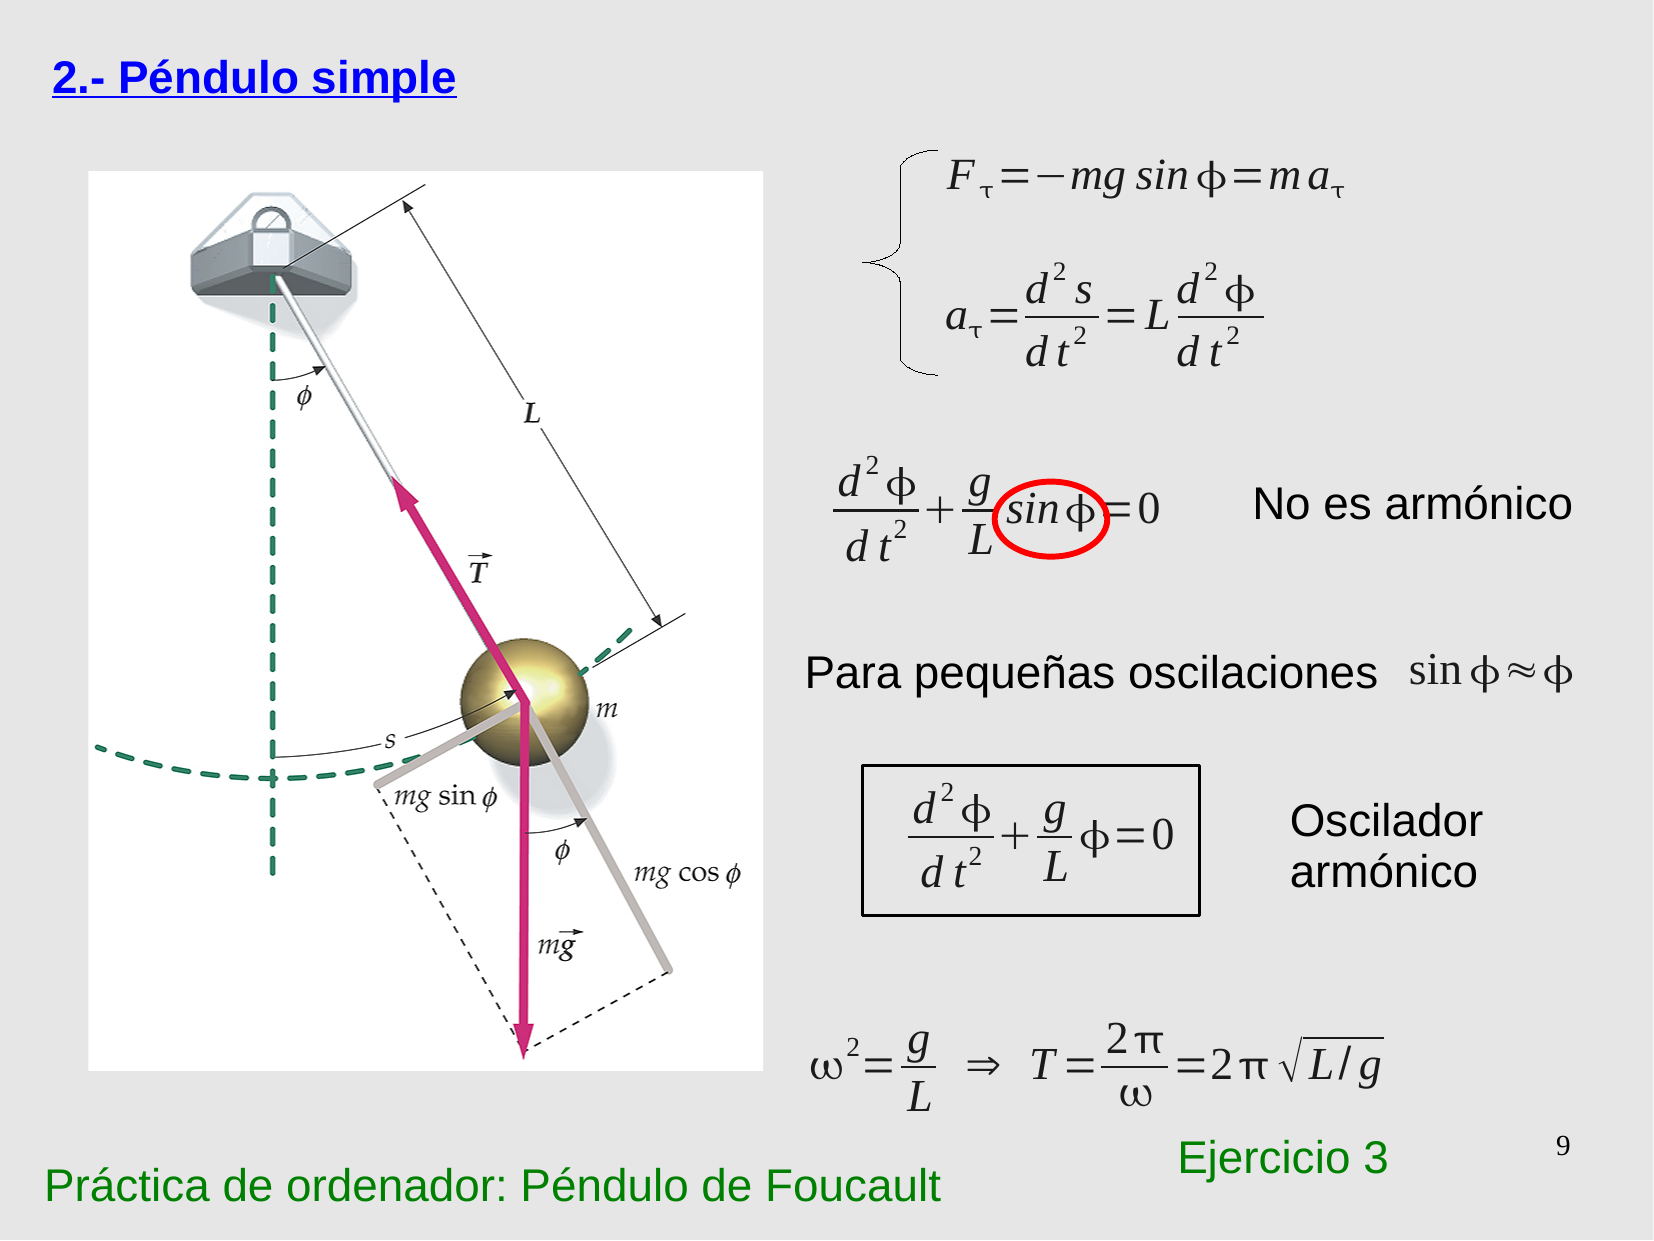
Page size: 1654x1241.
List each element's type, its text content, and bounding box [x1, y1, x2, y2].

text_box No es armónico [1237, 470, 1613, 537]
chart [1402, 643, 1581, 695]
text_box Práctica de ordenador: Péndulo de Foucault [29, 1152, 1530, 1219]
text_box 2.- Péndulo simple [37, 44, 1088, 113]
chart [937, 149, 1353, 377]
text_box Para pequeñas oscilaciones [789, 639, 1426, 706]
chart [825, 450, 1166, 572]
picture [88, 171, 764, 1072]
chart [802, 1012, 1388, 1121]
text_box Oscilador armónico [1275, 787, 1613, 905]
text_box Ejercicio 3 [1162, 1125, 1501, 1152]
chart [900, 776, 1180, 899]
